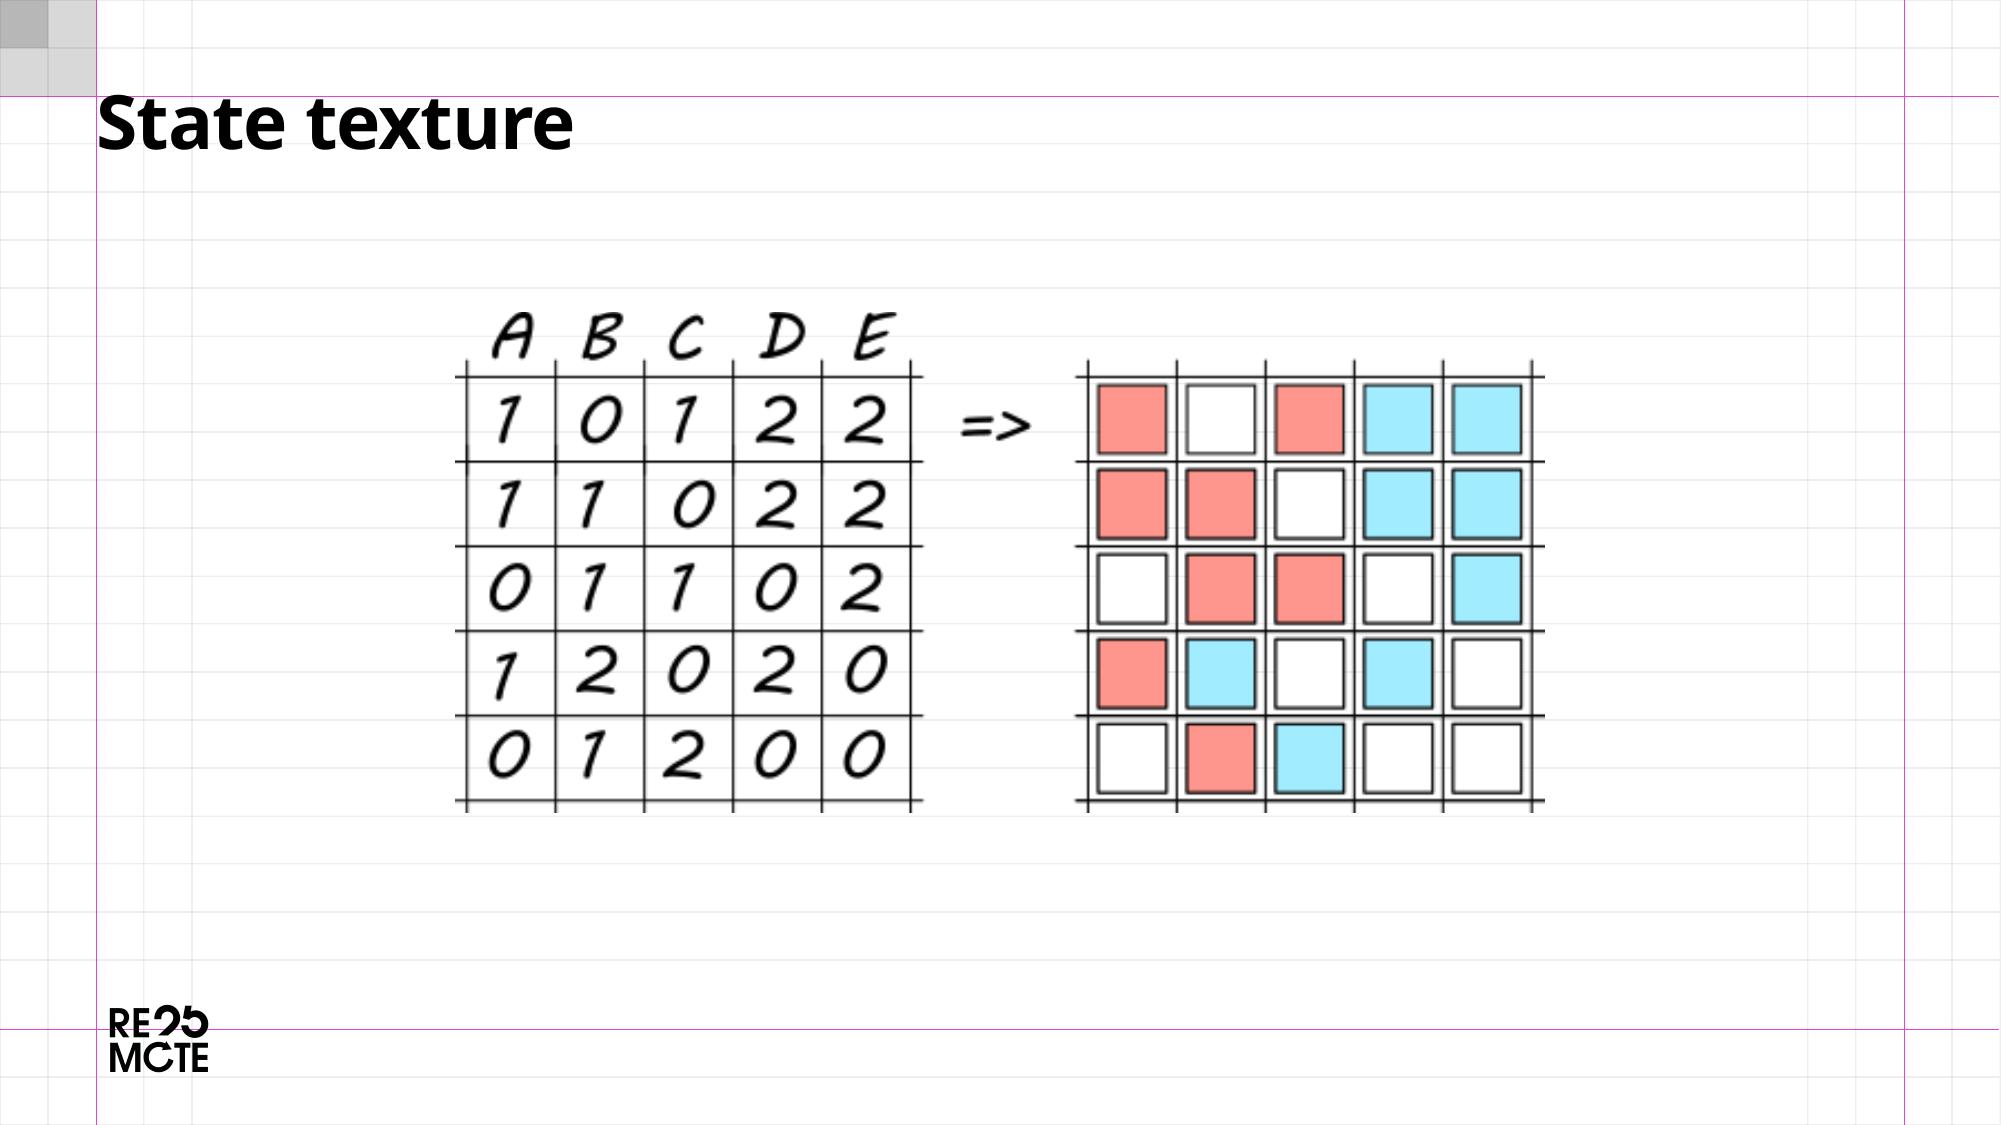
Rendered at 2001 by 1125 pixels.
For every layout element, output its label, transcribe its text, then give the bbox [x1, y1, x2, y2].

picture [455, 312, 1545, 813]
title State texture [96, 75, 1904, 166]
